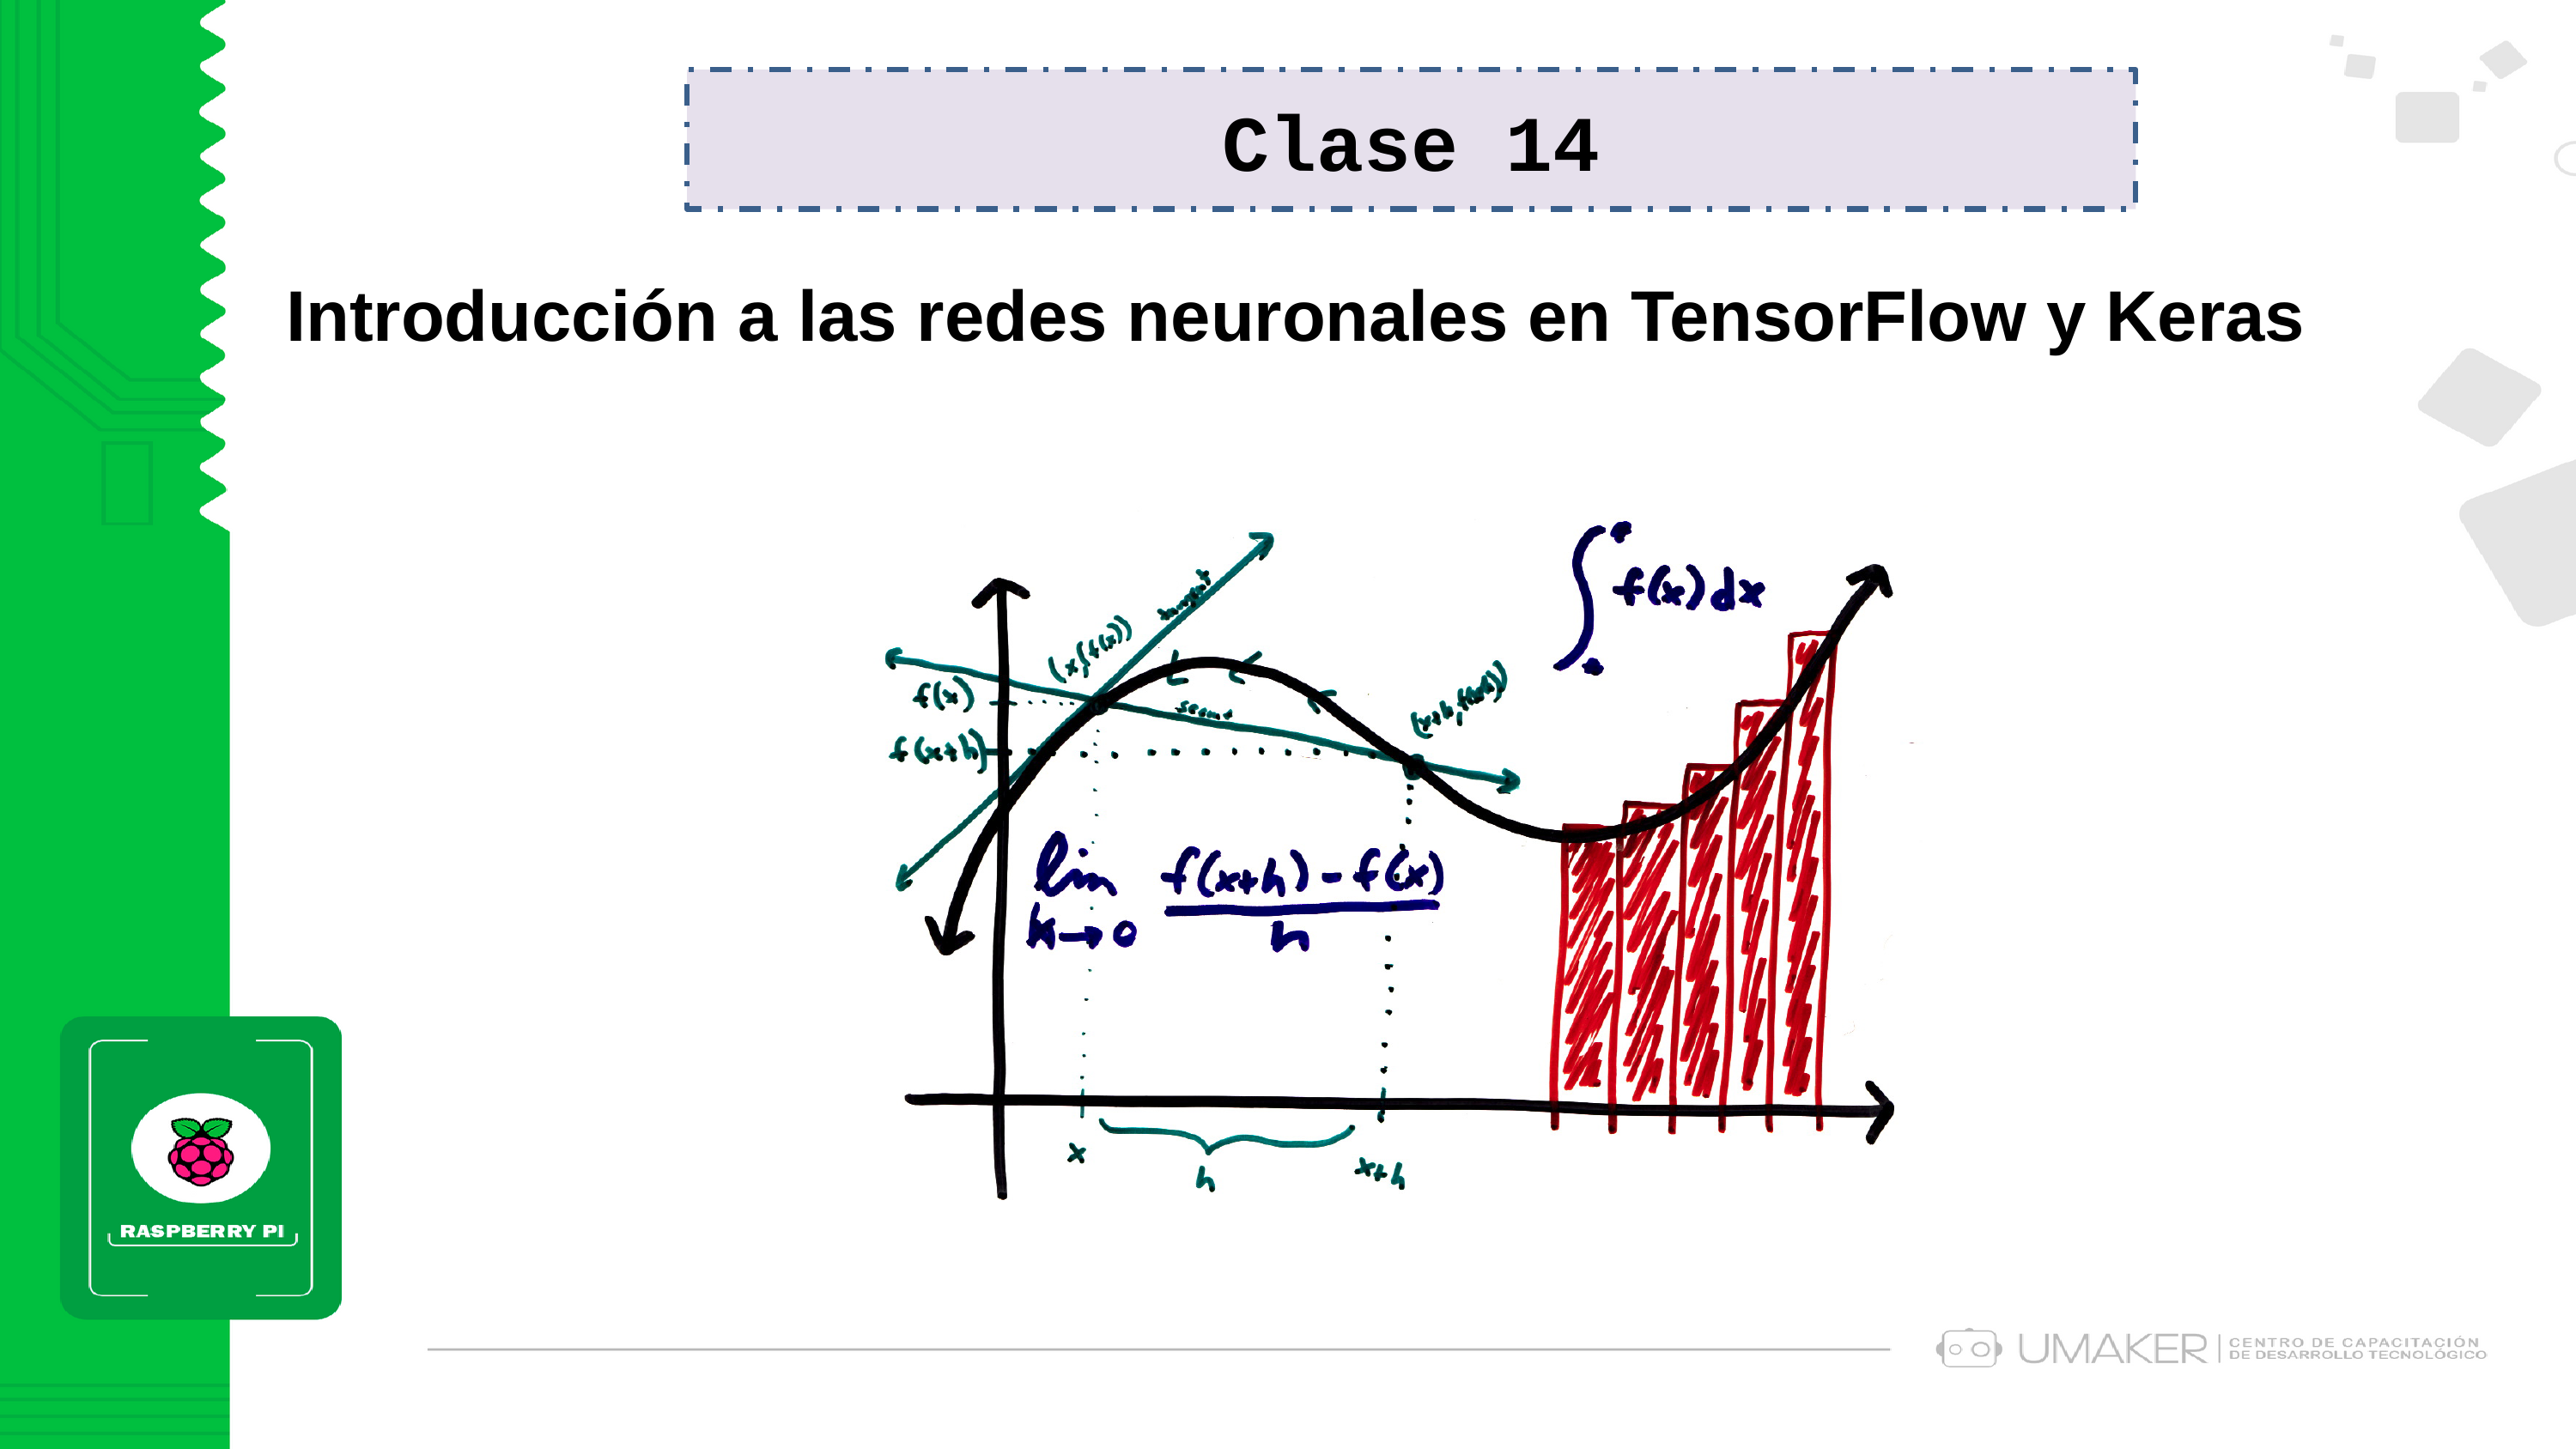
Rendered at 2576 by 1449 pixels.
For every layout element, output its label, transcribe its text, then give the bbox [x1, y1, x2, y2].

text_box Introducción a las redes neuronales en TensorFlow y Keras [229, 264, 2363, 416]
picture [0, 0, 2576, 1449]
text_box Clase 14 [687, 70, 2136, 209]
